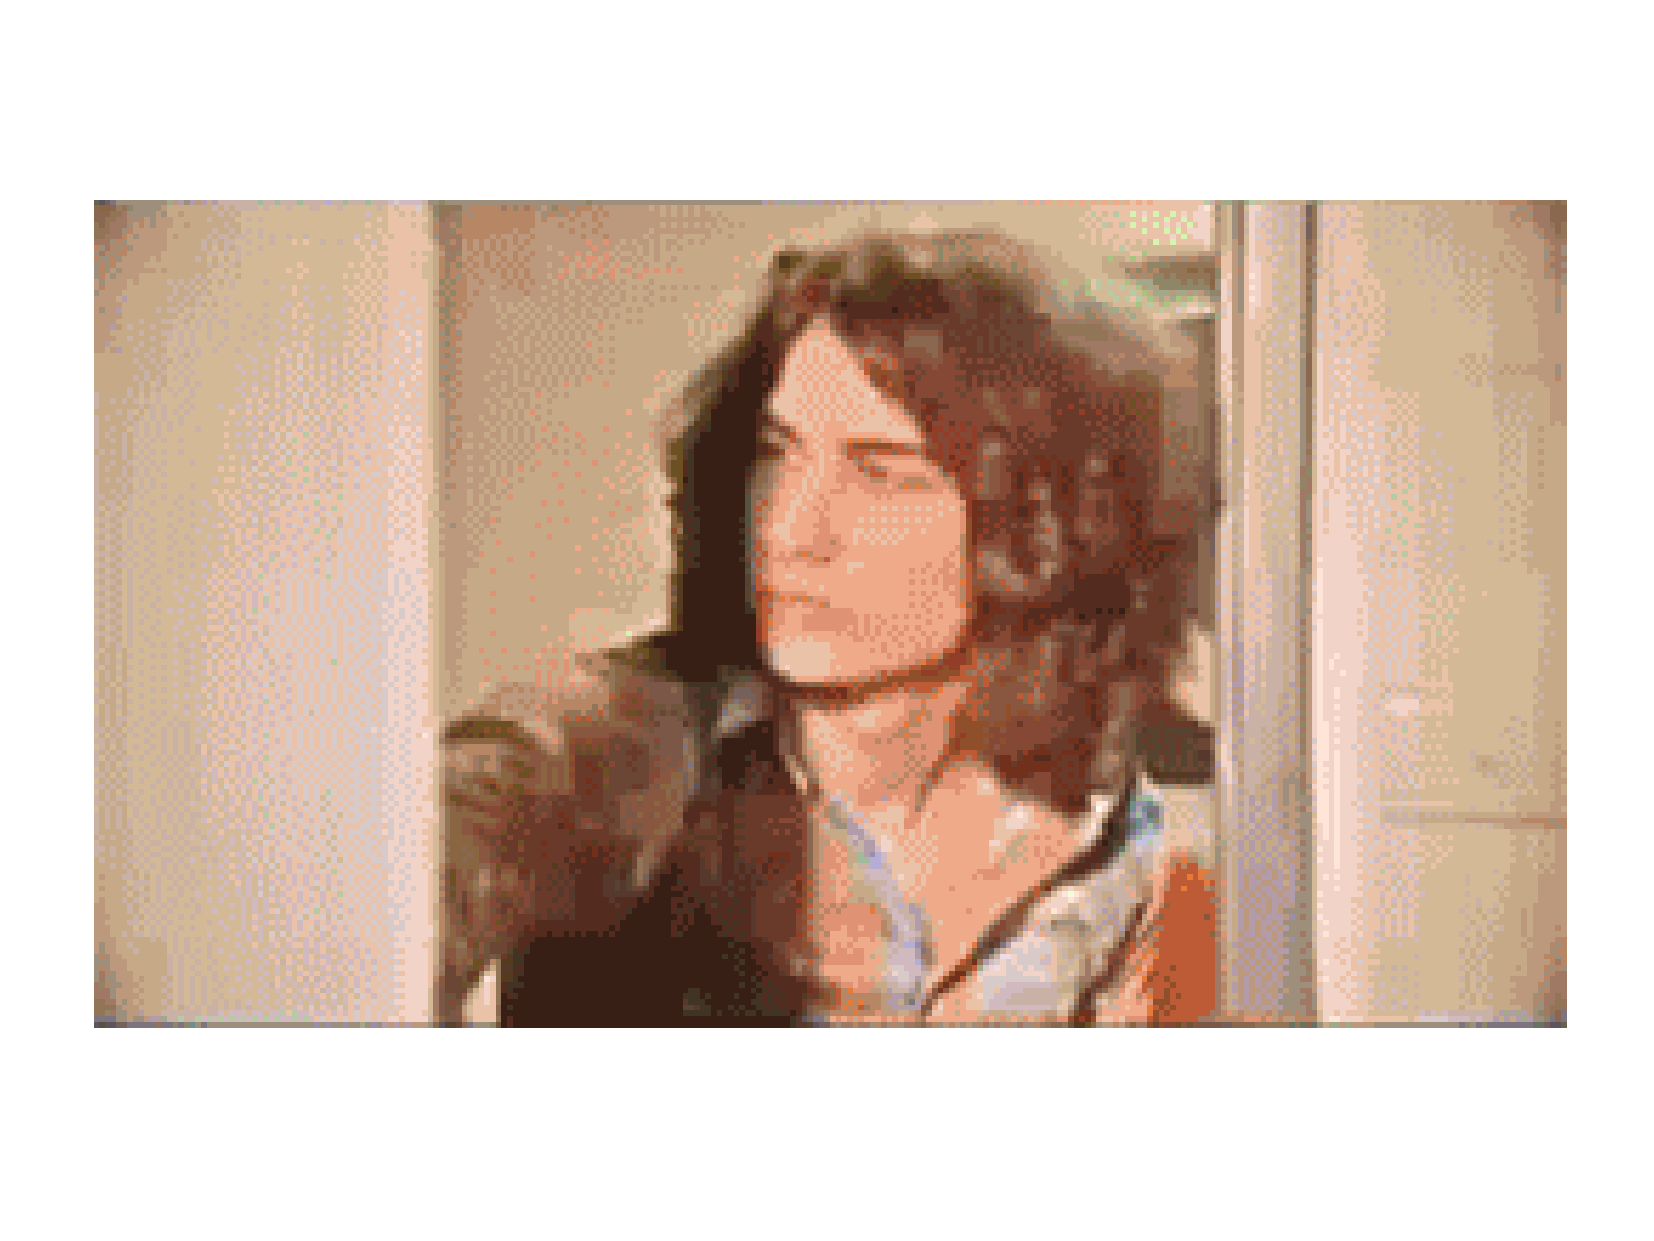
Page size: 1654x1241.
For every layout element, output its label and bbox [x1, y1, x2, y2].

picture [94, 200, 1567, 1028]
